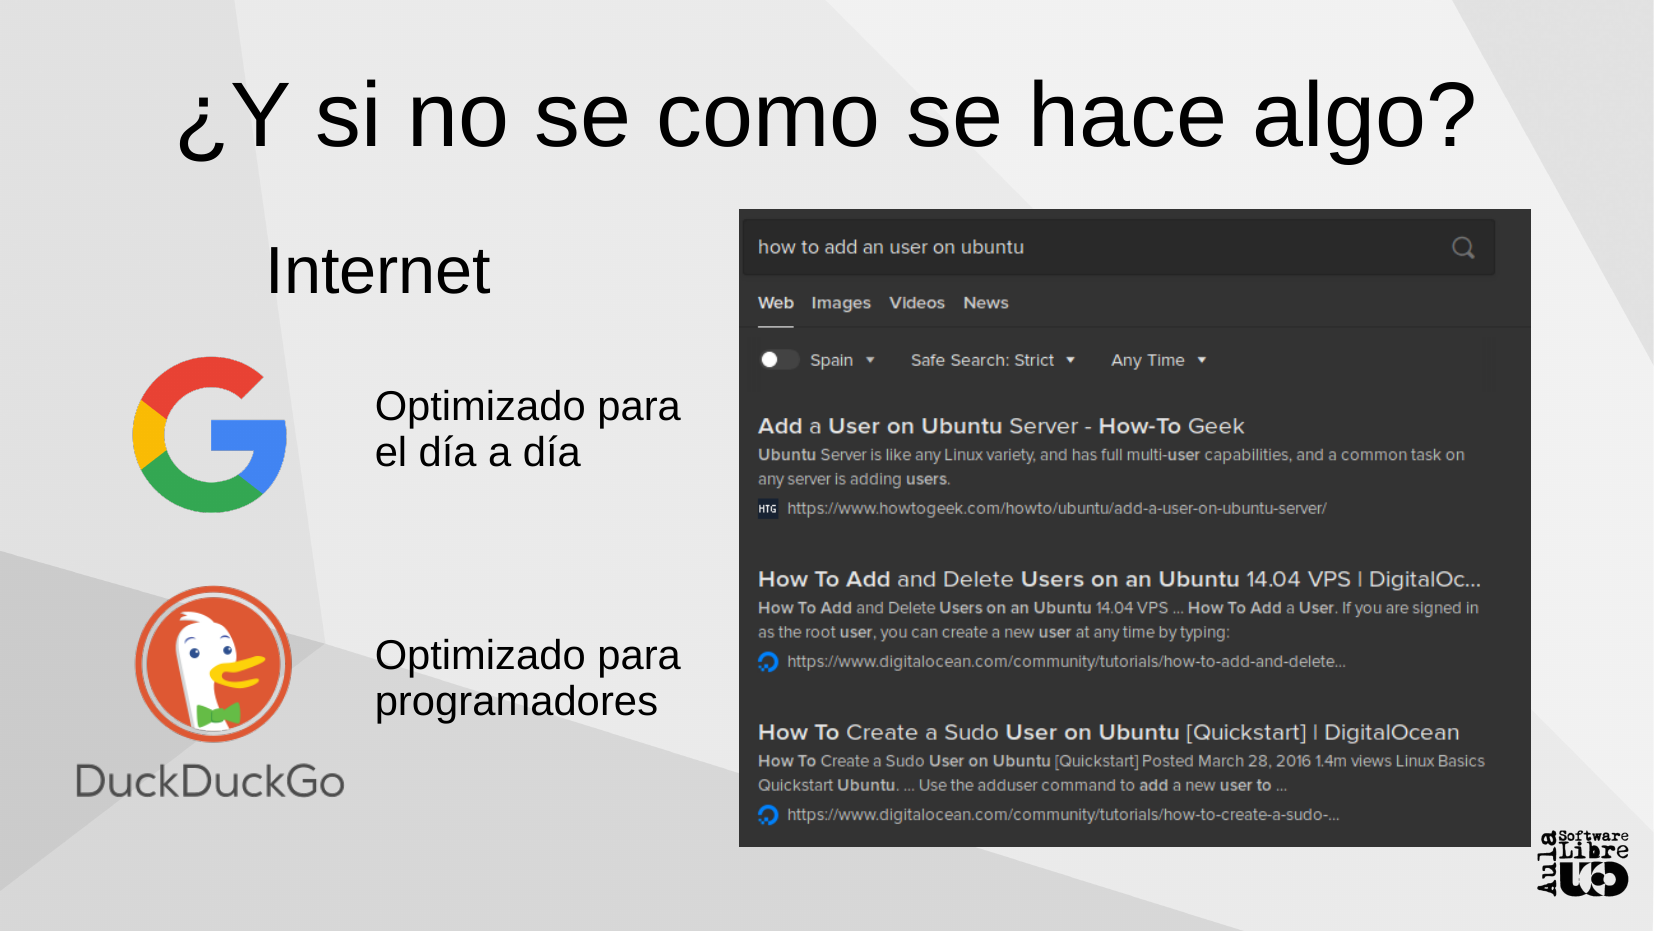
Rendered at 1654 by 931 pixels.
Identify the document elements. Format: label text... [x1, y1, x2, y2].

subtitle Internet [195, 225, 563, 391]
text_box Optimizado para programadores [360, 624, 721, 736]
text_box Optimizado para el día a día [360, 375, 706, 483]
picture [0, 0, 1654, 931]
title ¿Y si no se como se hace algo? [82, 37, 1571, 193]
